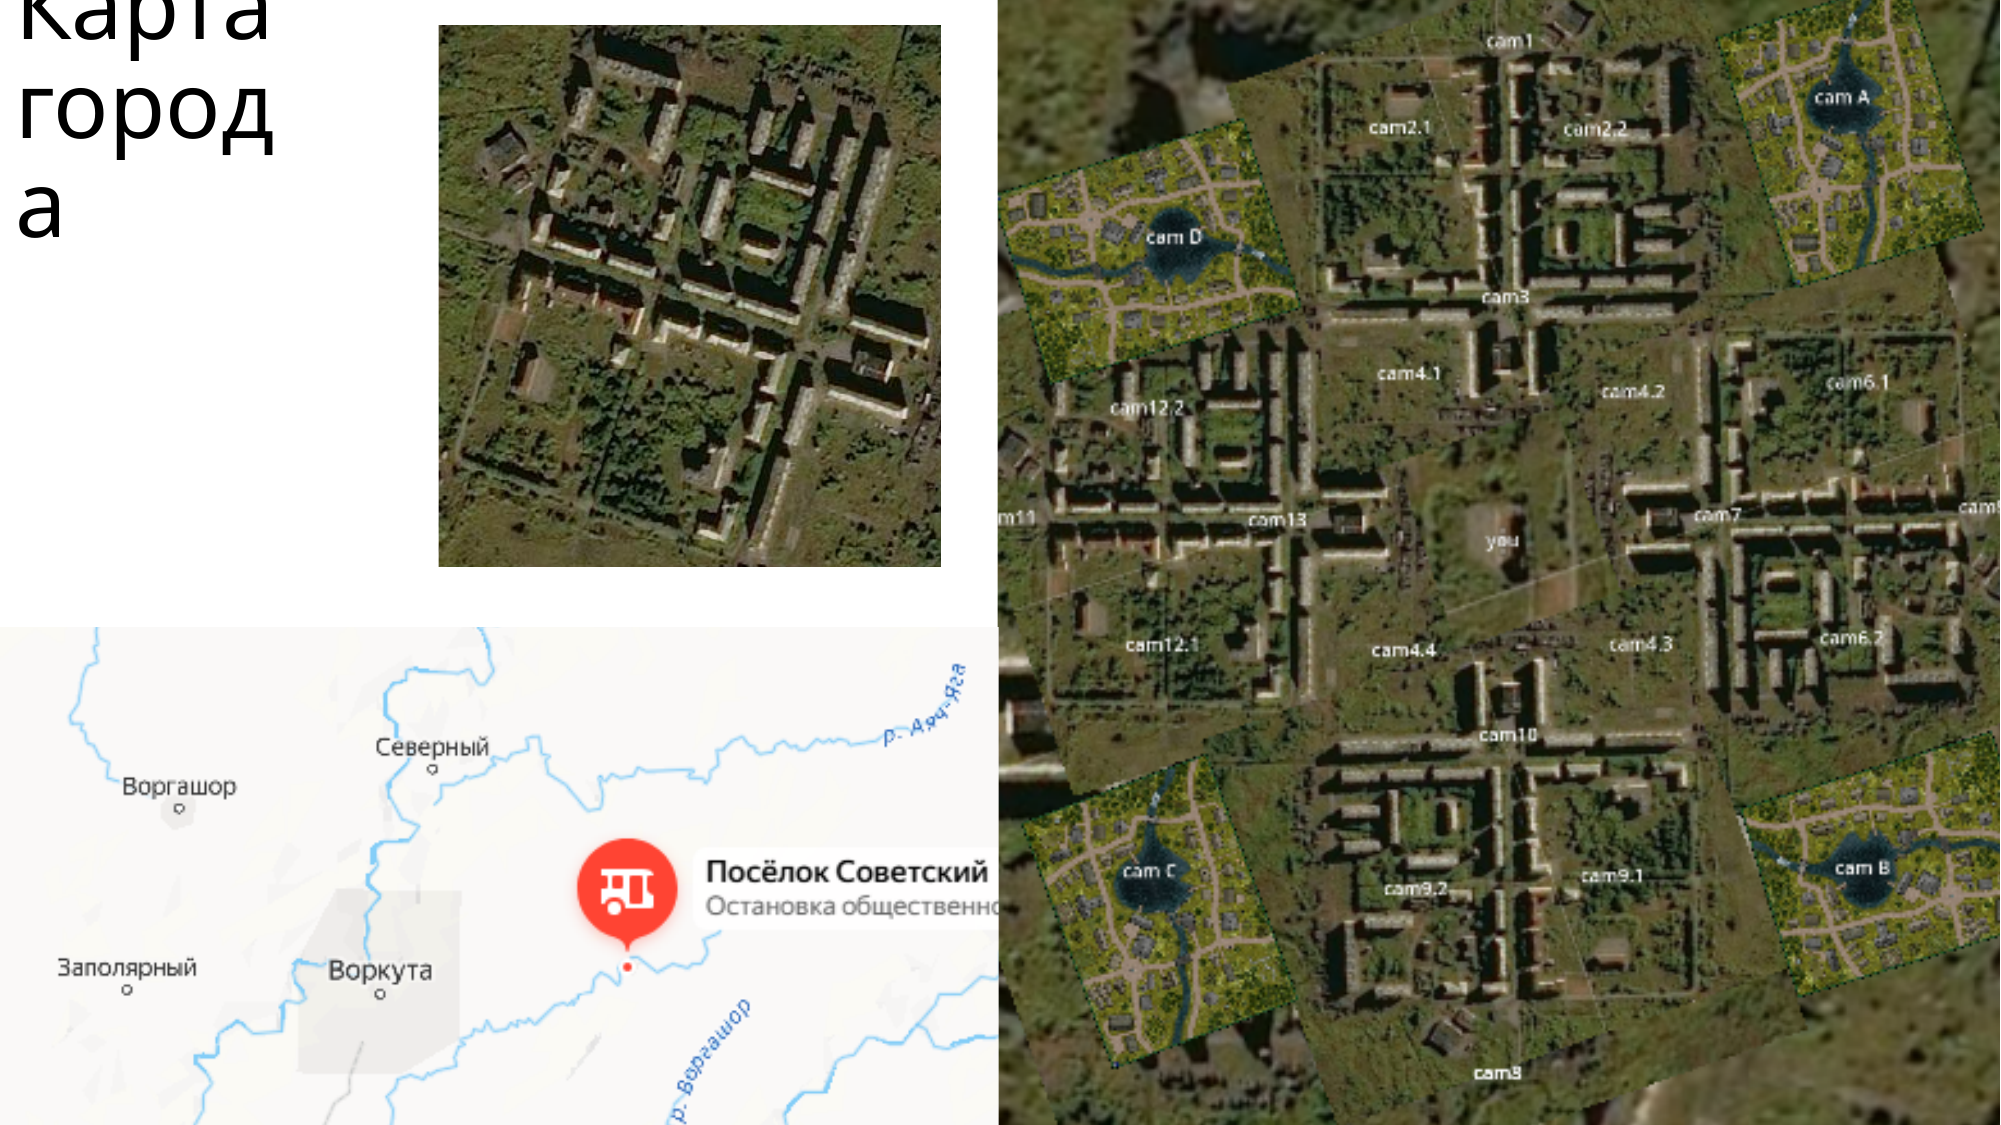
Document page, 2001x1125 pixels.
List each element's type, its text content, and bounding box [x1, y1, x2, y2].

picture [438, 25, 941, 567]
title Карта города [0, 0, 302, 218]
picture [0, 0, 2000, 1125]
